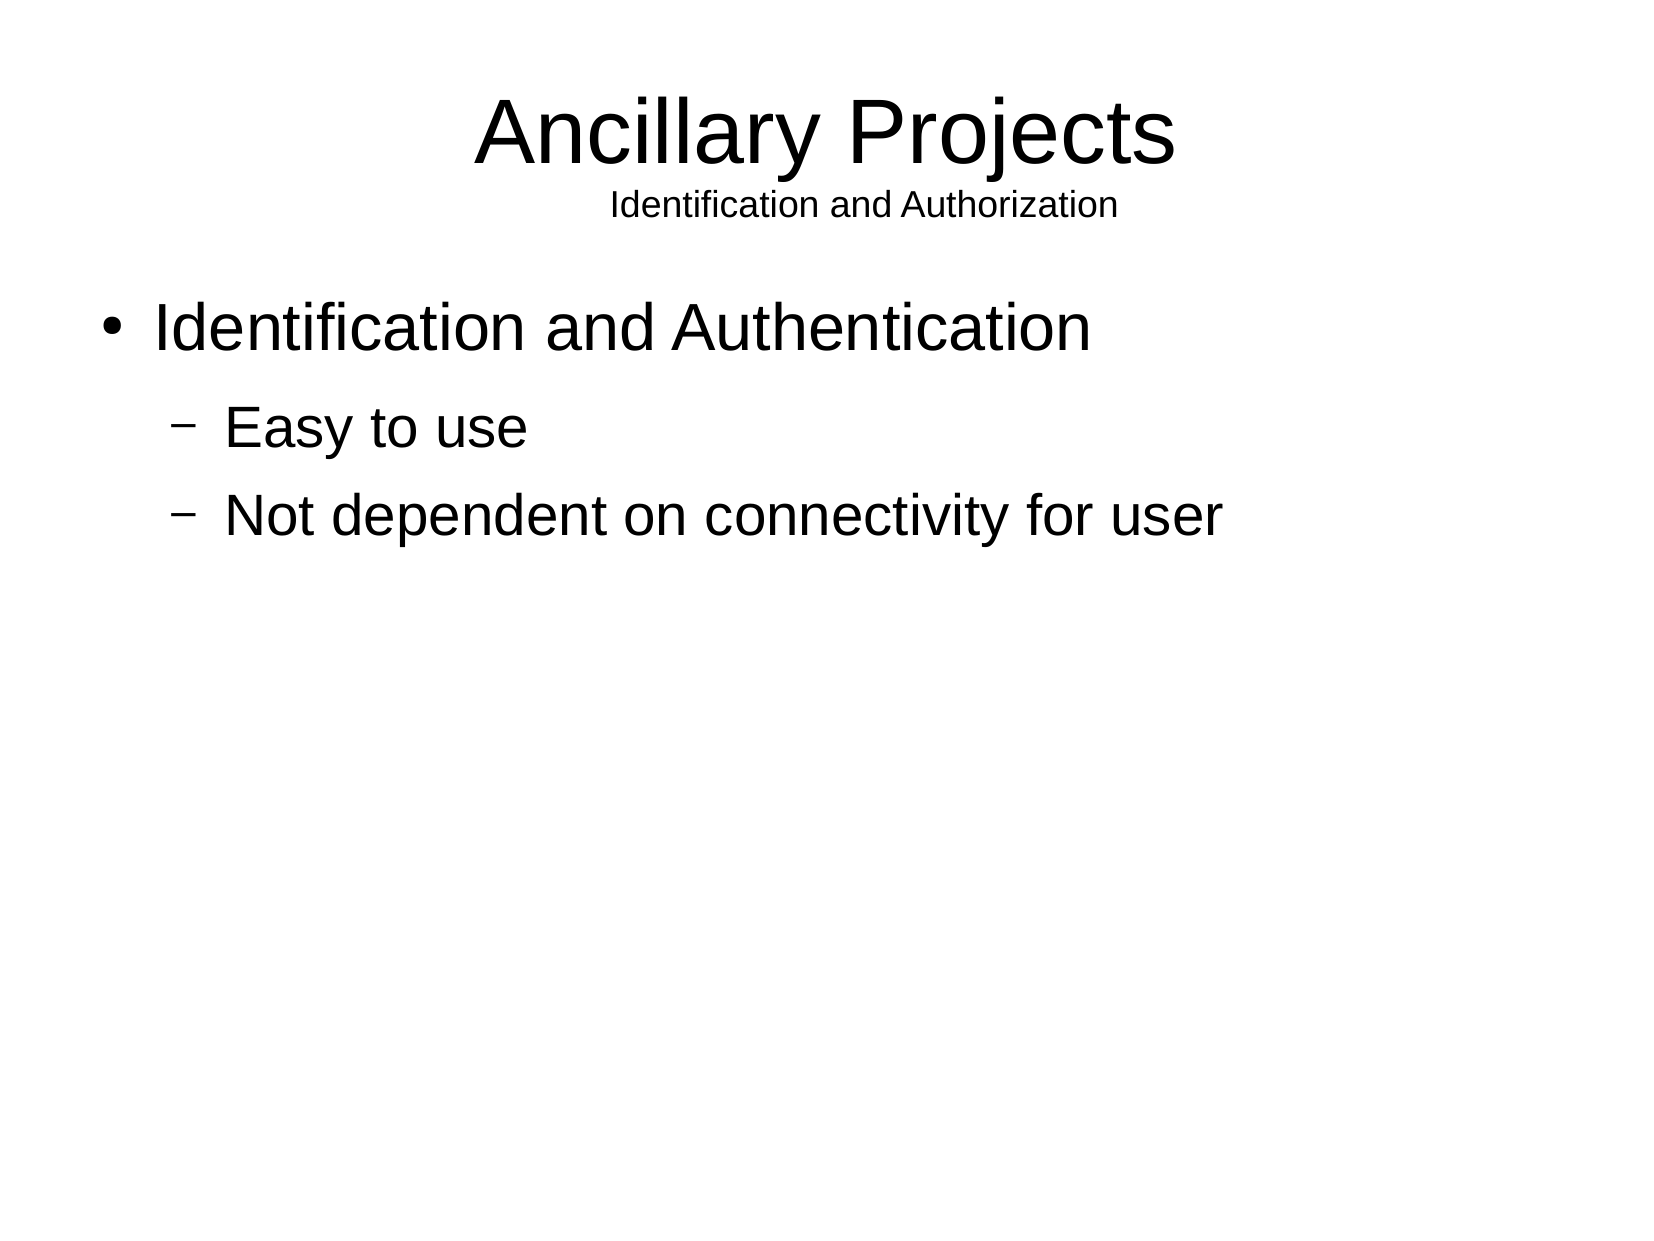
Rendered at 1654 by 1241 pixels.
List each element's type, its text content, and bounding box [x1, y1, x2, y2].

title Ancillary Projects Identification and Authorization [82, 49, 1571, 257]
list Identification and Authentication Easy to use Not dependent on connectivity for user [82, 290, 1571, 1010]
